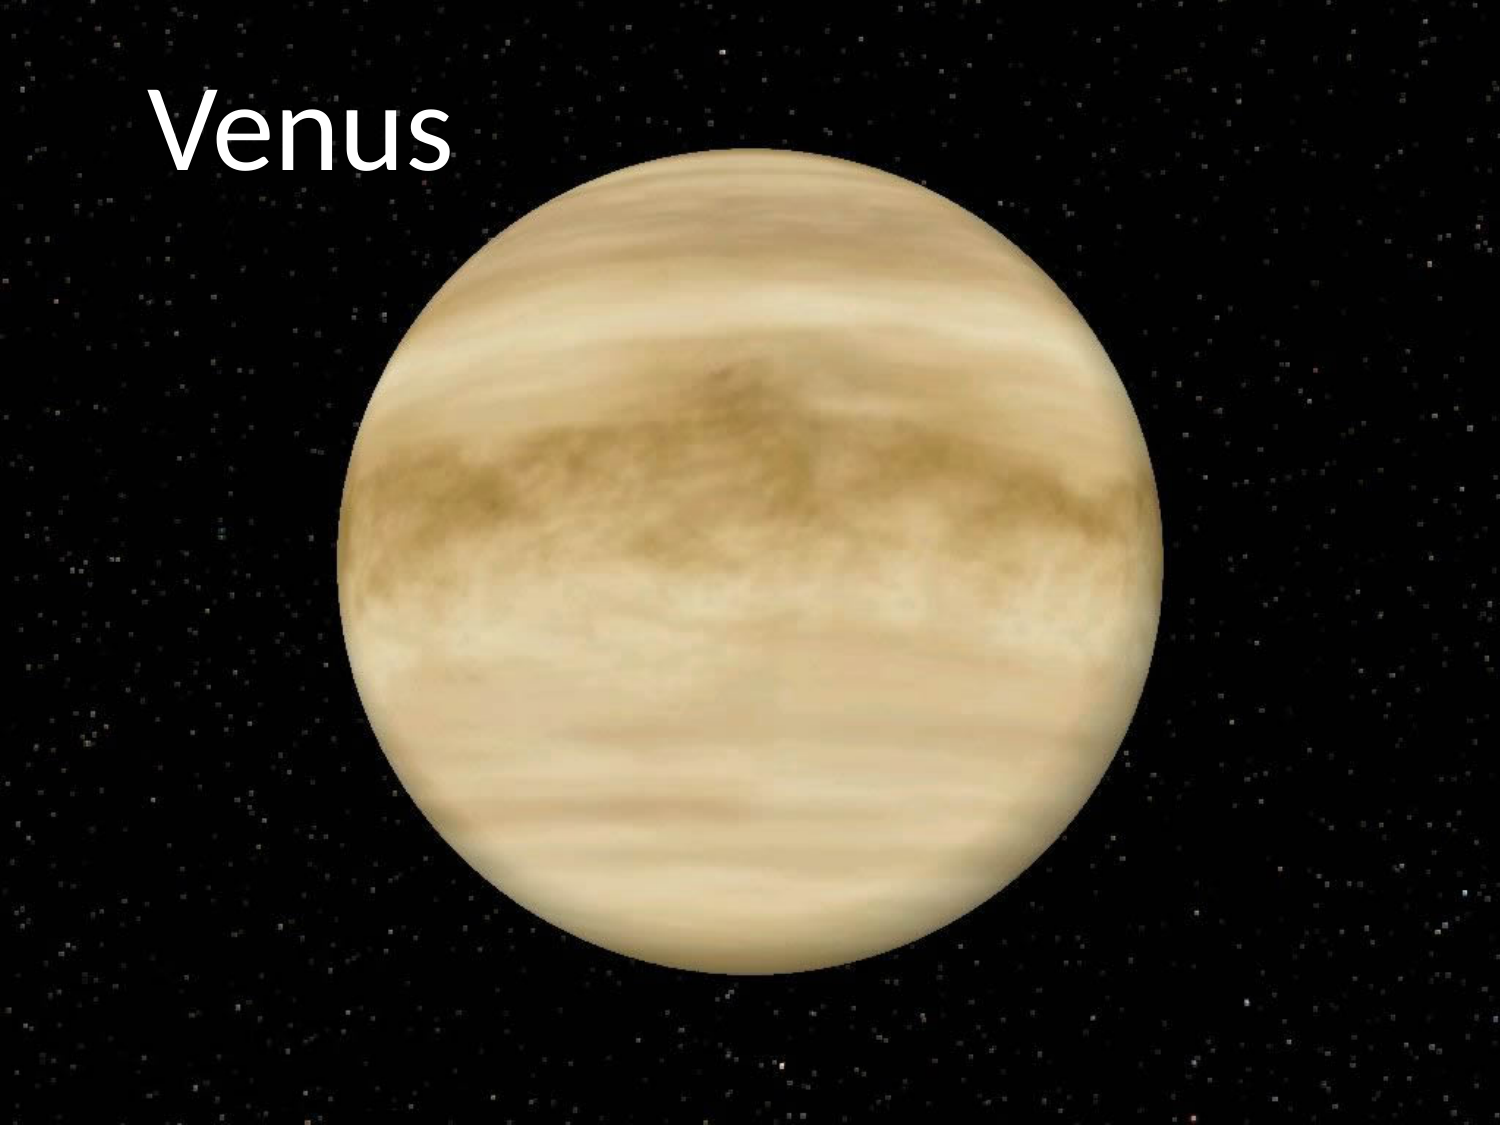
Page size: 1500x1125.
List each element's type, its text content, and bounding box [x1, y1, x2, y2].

picture [0, 0, 1500, 1125]
text_box Venus [1, 37, 602, 205]
